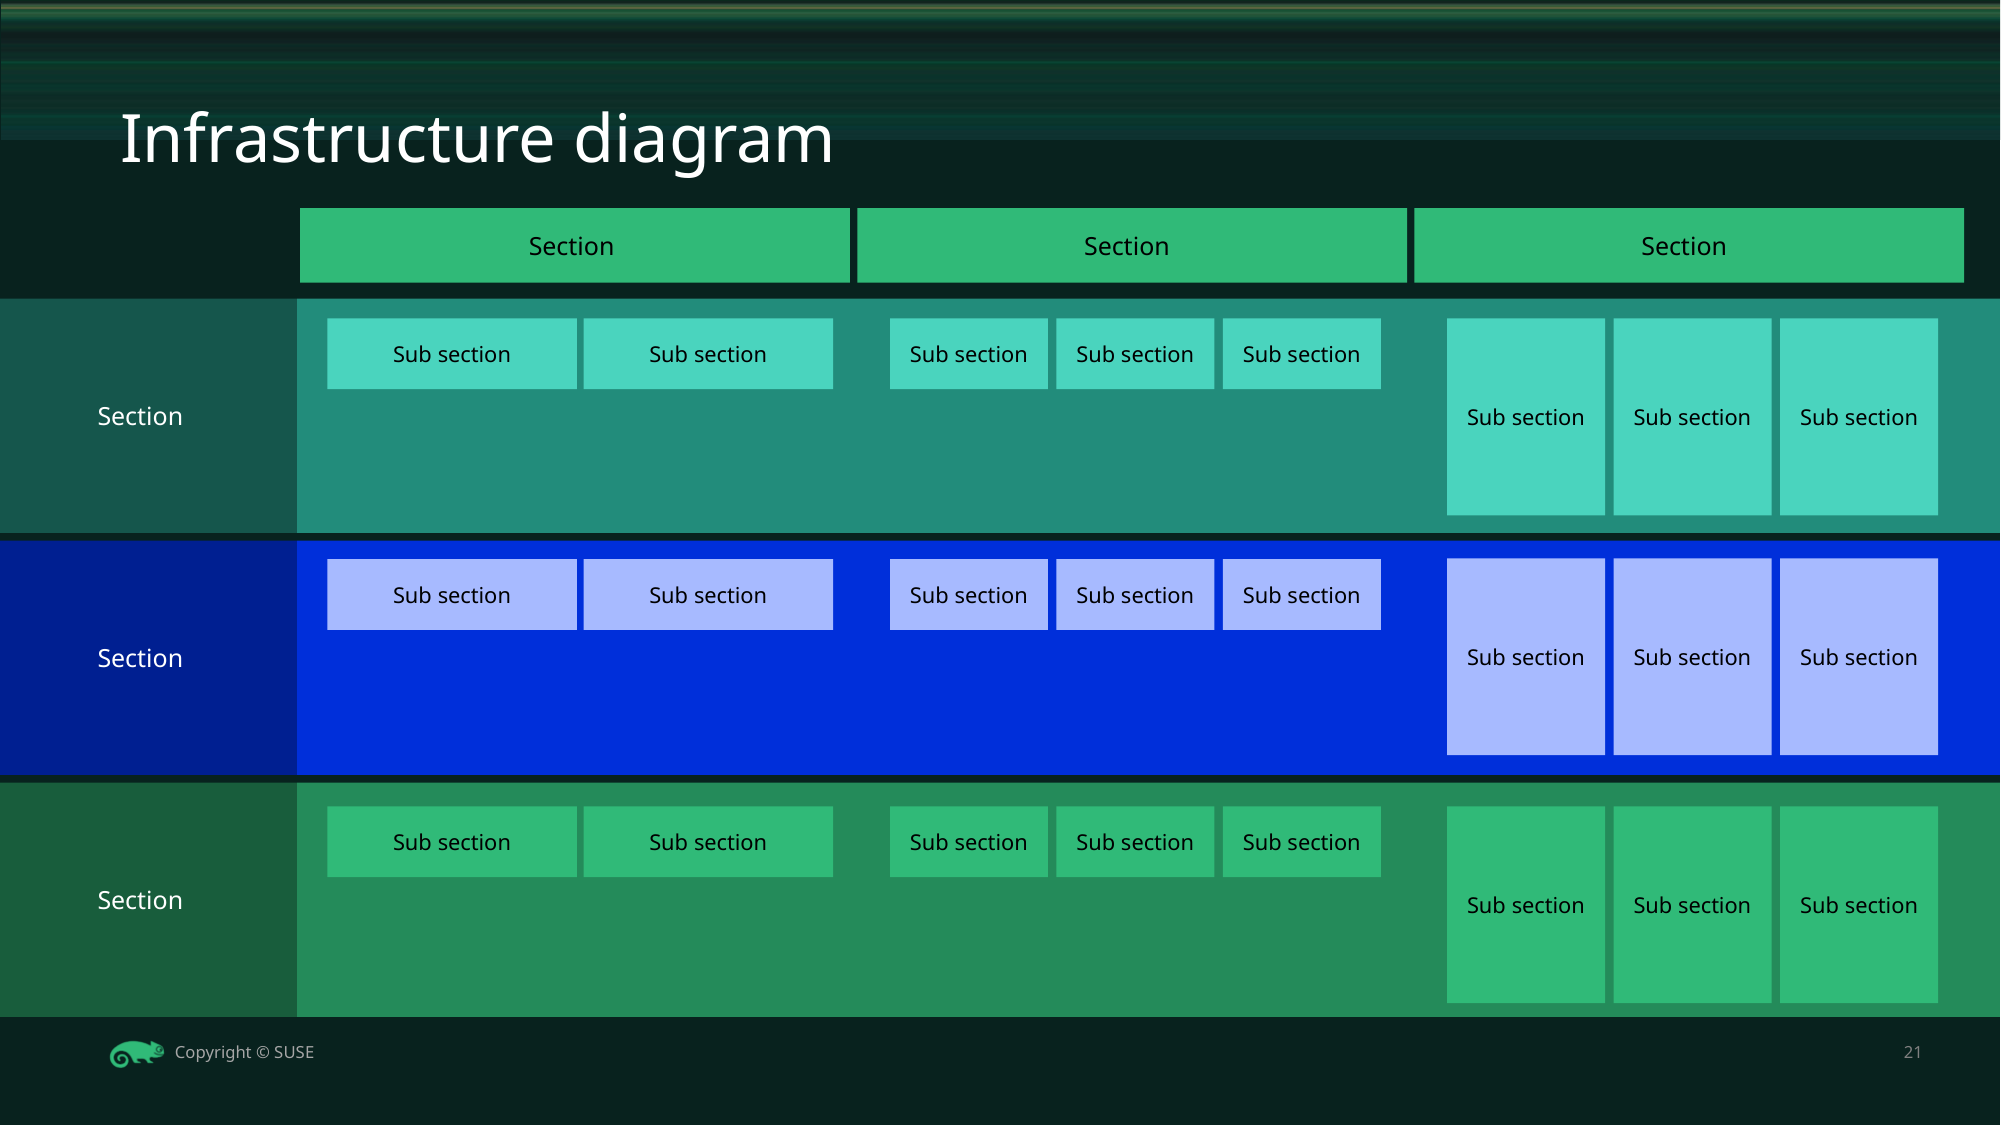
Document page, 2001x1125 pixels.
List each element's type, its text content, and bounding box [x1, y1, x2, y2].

text_box Sub section [327, 806, 577, 878]
text_box Sub section [1447, 806, 1606, 1004]
text_box Sub section [1780, 558, 1939, 756]
text_box Sub section [1613, 318, 1772, 516]
text_box Sub section [583, 806, 834, 878]
text_box Sub section [583, 559, 834, 630]
text_box [1414, 208, 1965, 283]
text_box Section [325, 223, 825, 269]
text_box Sub section [327, 559, 577, 630]
text_box Sub section [327, 318, 577, 390]
text_box Sub section [1780, 318, 1939, 516]
text_box Sub section [1056, 318, 1215, 390]
text_box Sub section [1222, 559, 1381, 630]
text_box Sub section [1056, 559, 1215, 630]
text_box Sub section [1780, 806, 1939, 1004]
text_box Section [12, 877, 275, 922]
text_box Sub section [583, 318, 834, 390]
text_box Sub section [1056, 806, 1215, 878]
text_box [0, 298, 2000, 533]
text_box [0, 540, 2000, 775]
title Infrastructure diagram [120, 103, 1880, 179]
picture [1, 0, 2001, 140]
text_box [0, 782, 2000, 1017]
text_box Section [12, 393, 275, 438]
text_box Sub section [890, 559, 1048, 630]
text_box [300, 208, 850, 283]
text_box Sub section [890, 806, 1048, 878]
text_box Section [12, 635, 275, 680]
text_box [857, 208, 1408, 283]
text_box Sub section [890, 318, 1048, 390]
text_box Sub section [1447, 318, 1606, 516]
text_box Sub section [1222, 318, 1381, 390]
text_box Sub section [1613, 558, 1772, 756]
picture [99, 1031, 175, 1074]
text_box Section [1437, 223, 1938, 269]
text_box Section [880, 223, 1381, 269]
text_box Sub section [1613, 806, 1772, 1004]
text_box Sub section [1222, 806, 1381, 878]
text_box Sub section [1447, 558, 1606, 756]
